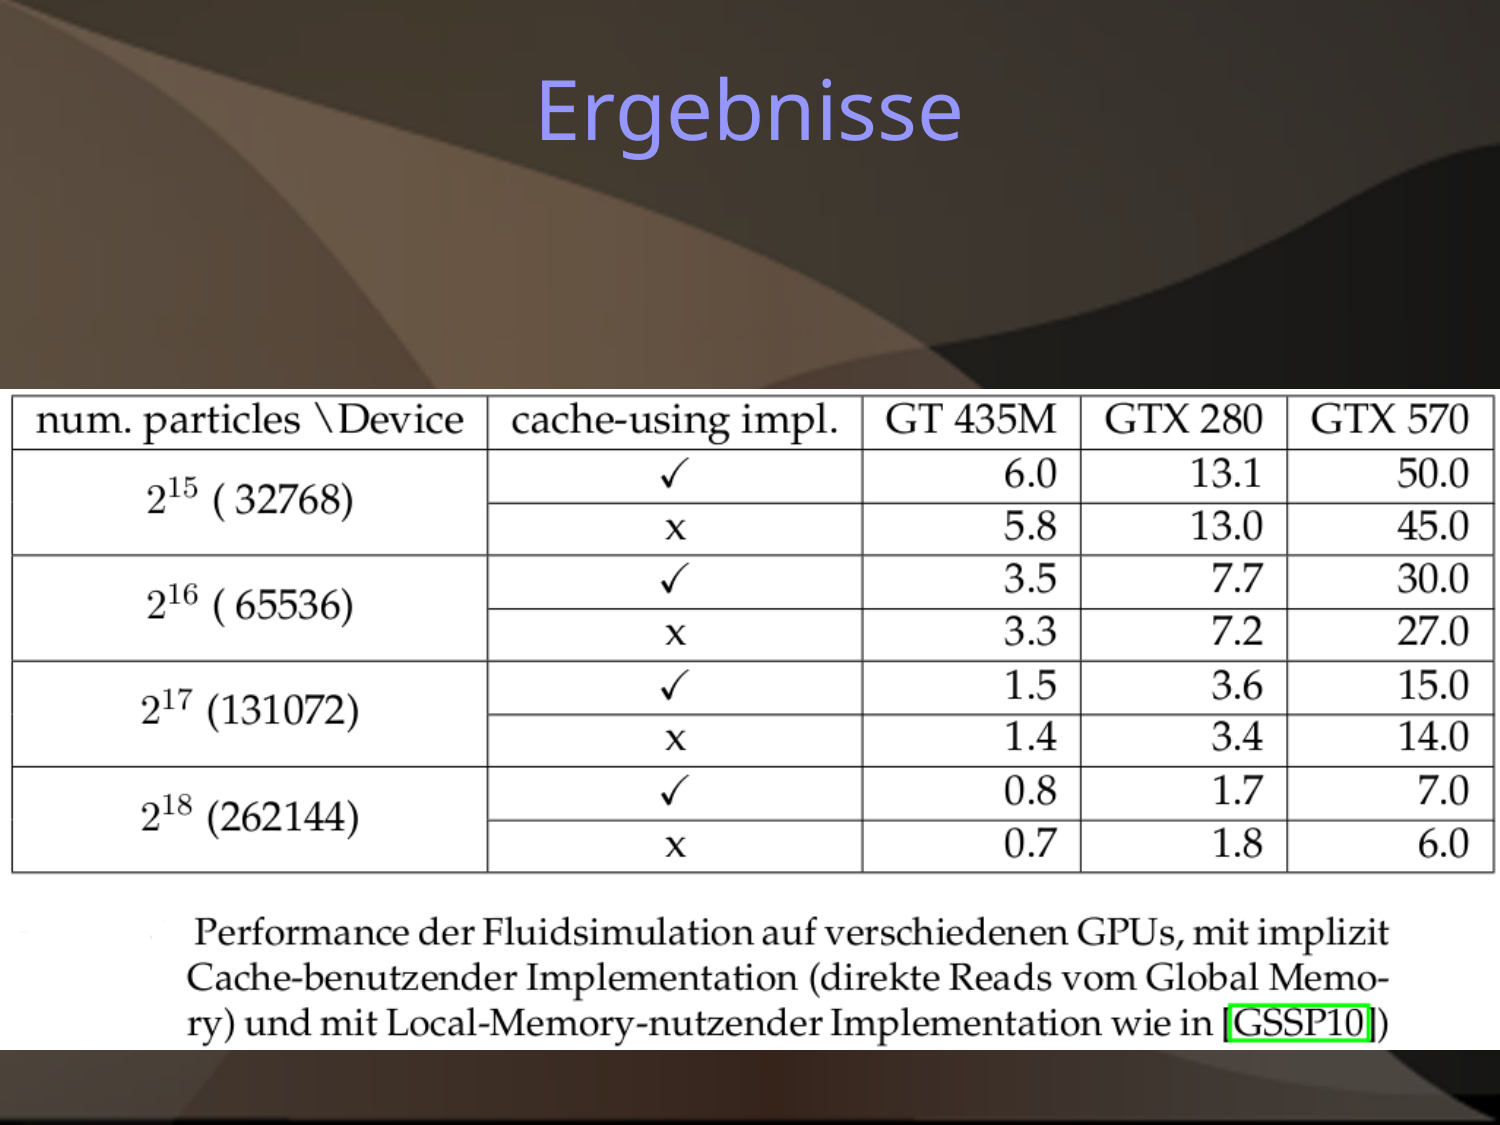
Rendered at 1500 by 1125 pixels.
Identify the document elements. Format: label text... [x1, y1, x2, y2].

picture [0, 0, 1500, 1125]
text_box Ergebnisse [75, 0, 1426, 216]
